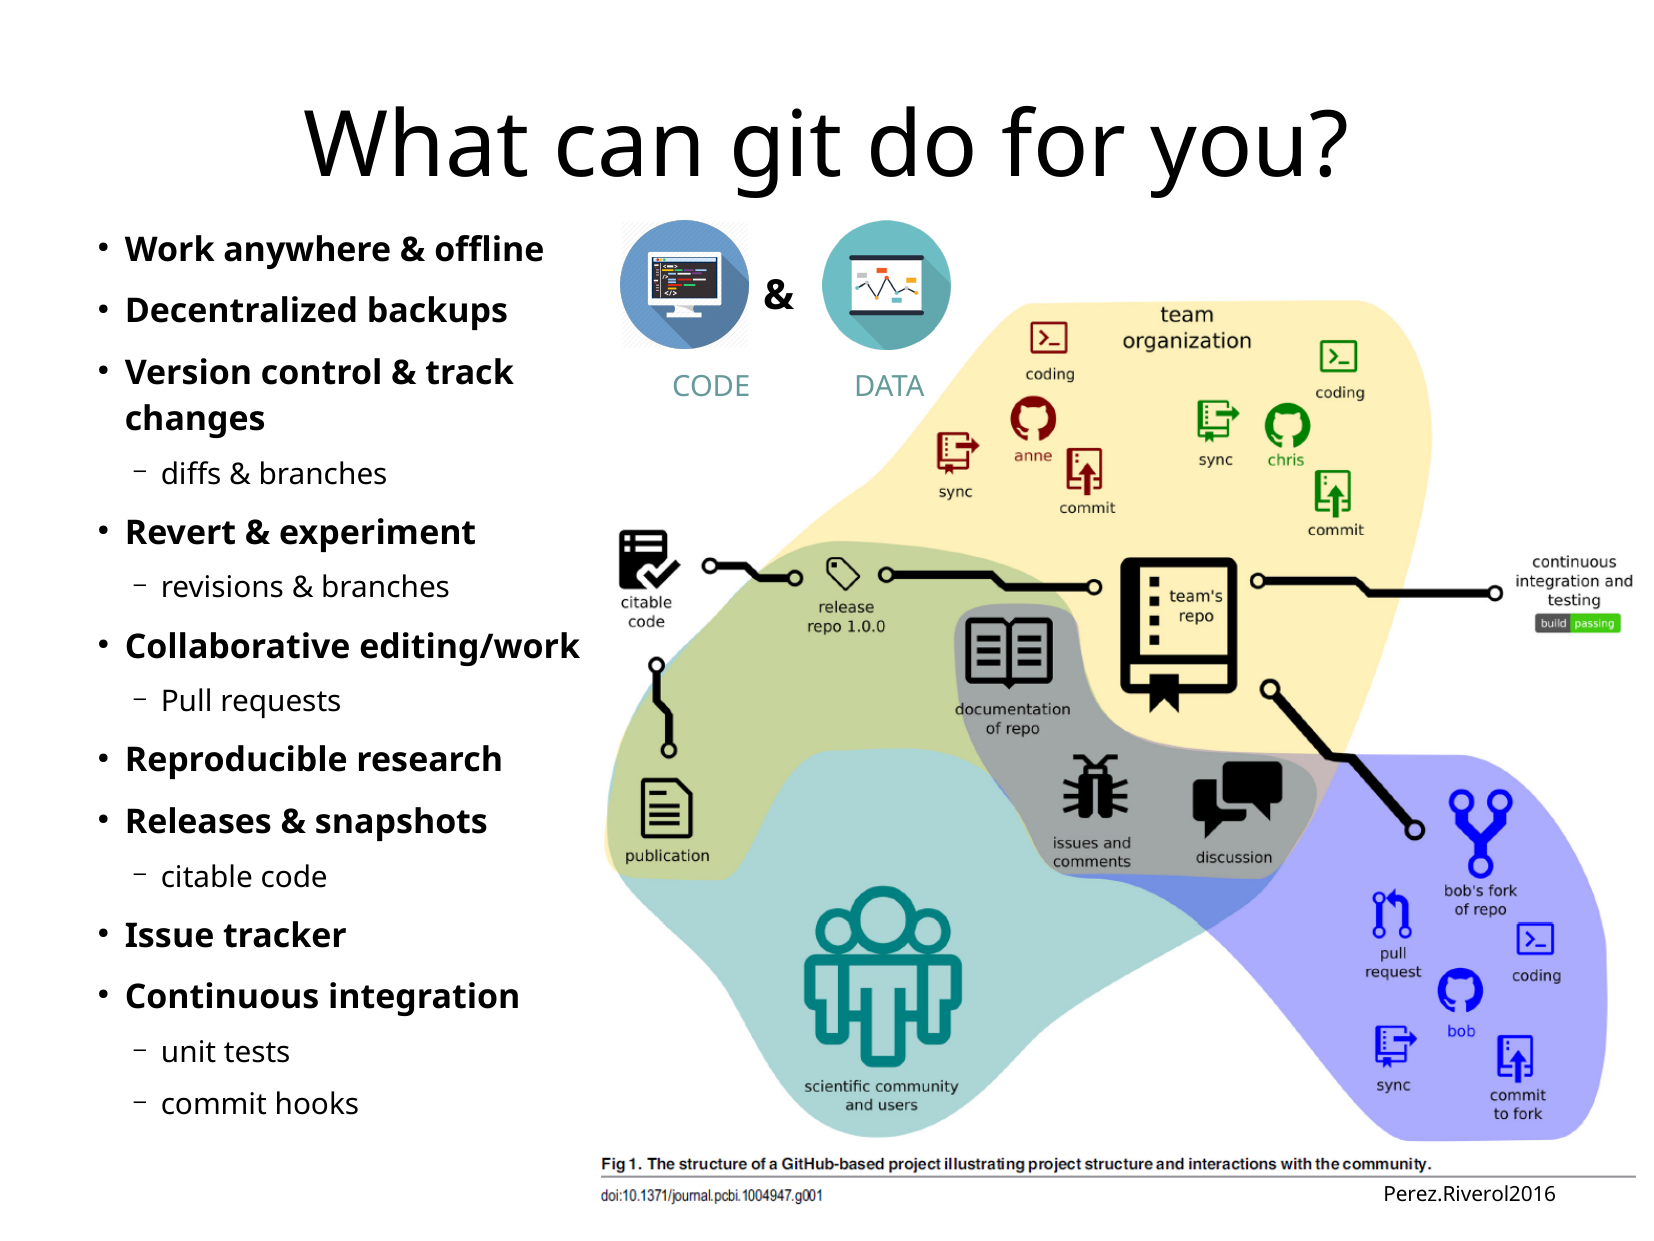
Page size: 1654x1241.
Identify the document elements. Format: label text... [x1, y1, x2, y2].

title What can git do for you? [82, 37, 1571, 245]
text_box CODE [657, 357, 775, 453]
list Work anywhere & offline Decentralized backups Version control & track changes diffs & branches Revert & experiment revisions & branches Collaborative editing/work Pull requests Reproducible research Releases & snapshots citable code Issue tracker Continuous integration unit tests commit hooks [88, 225, 601, 1126]
text_box Perez.Riverol2016 [1368, 1171, 1654, 1241]
picture [600, 220, 1636, 1206]
text_box & [763, 265, 822, 322]
text_box DATA [839, 357, 944, 453]
